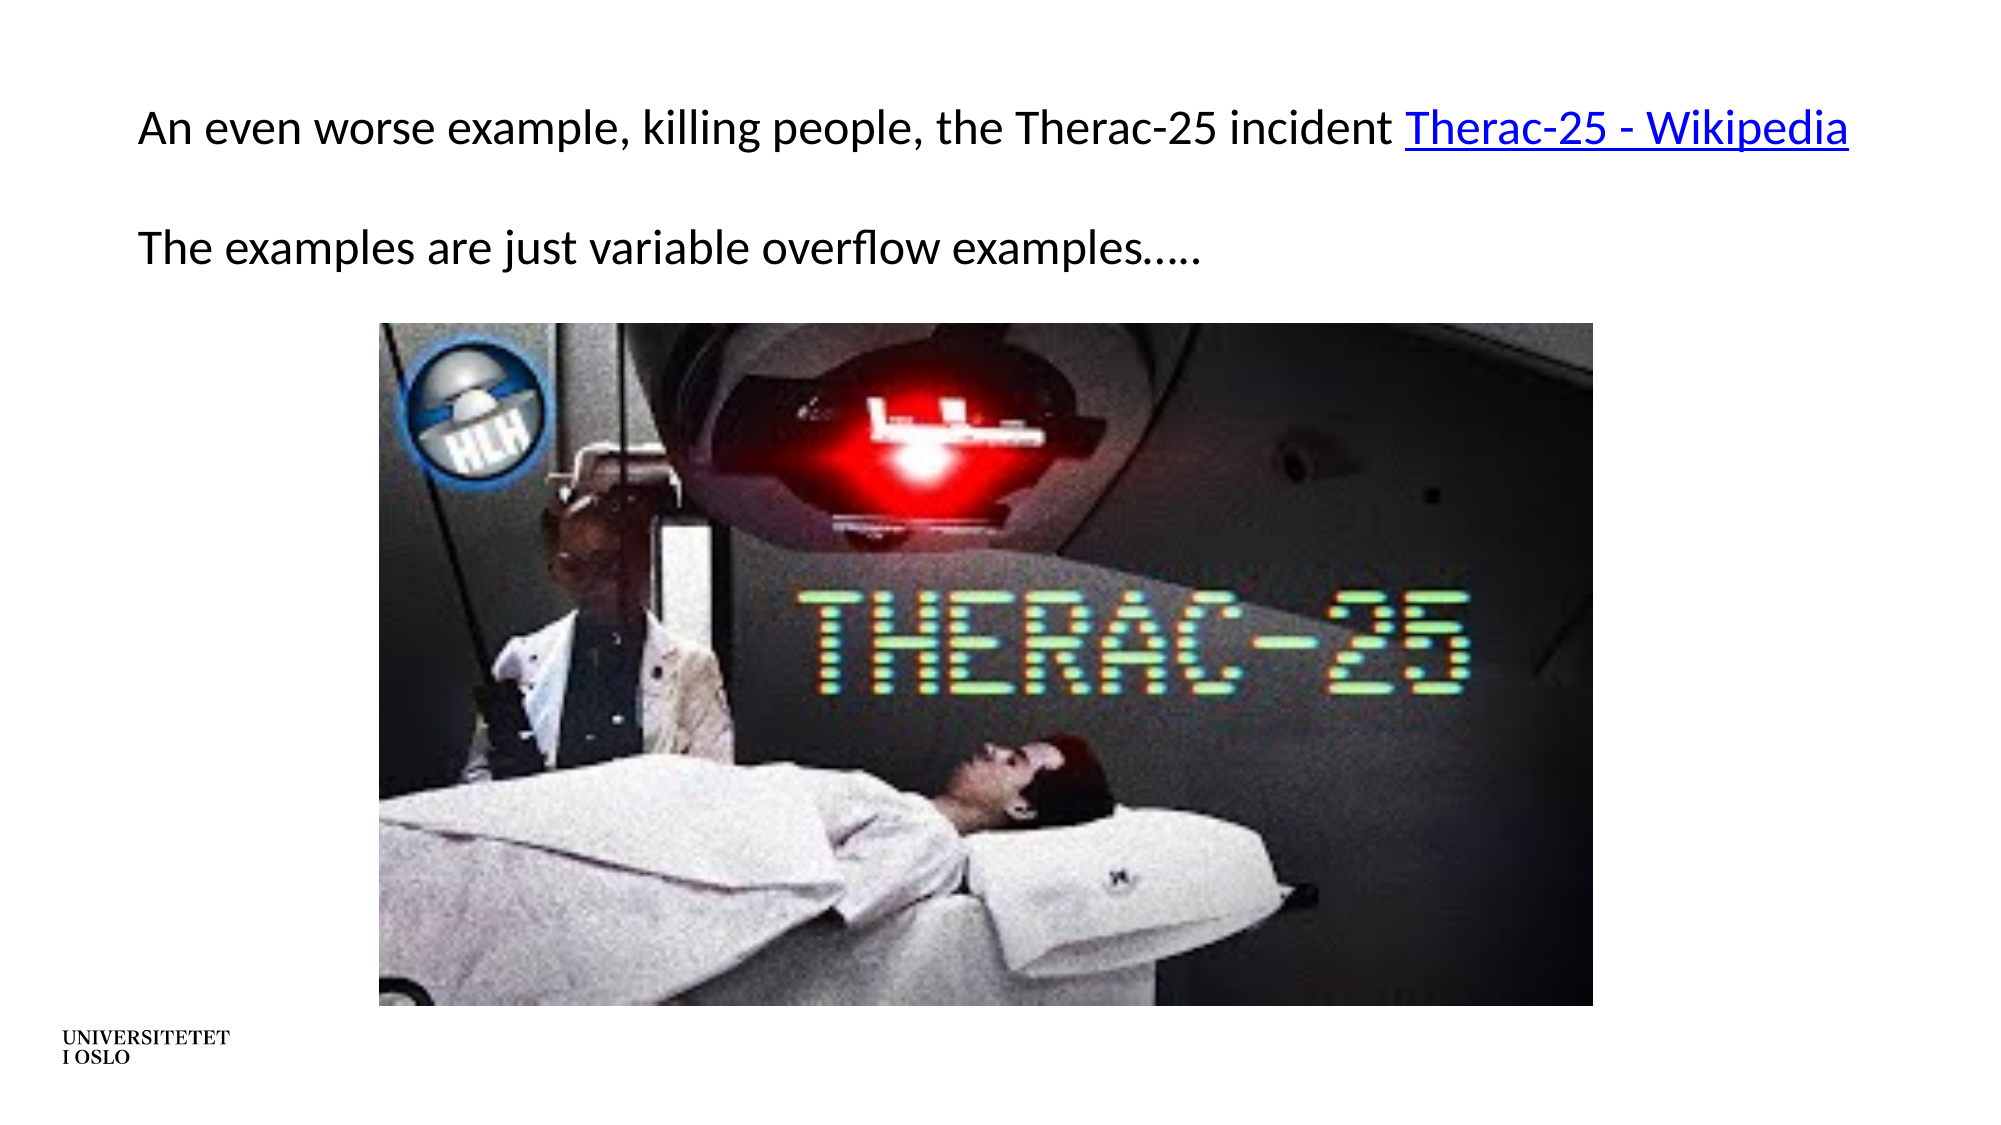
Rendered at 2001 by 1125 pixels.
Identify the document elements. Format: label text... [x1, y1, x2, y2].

picture [62, 1030, 230, 1064]
text_box An even worse example, killing people, the Therac-25 incident Therac-25 - Wikipedia The examples are just variable overflow examples….. [117, 74, 1960, 600]
picture [379, 323, 1593, 1007]
